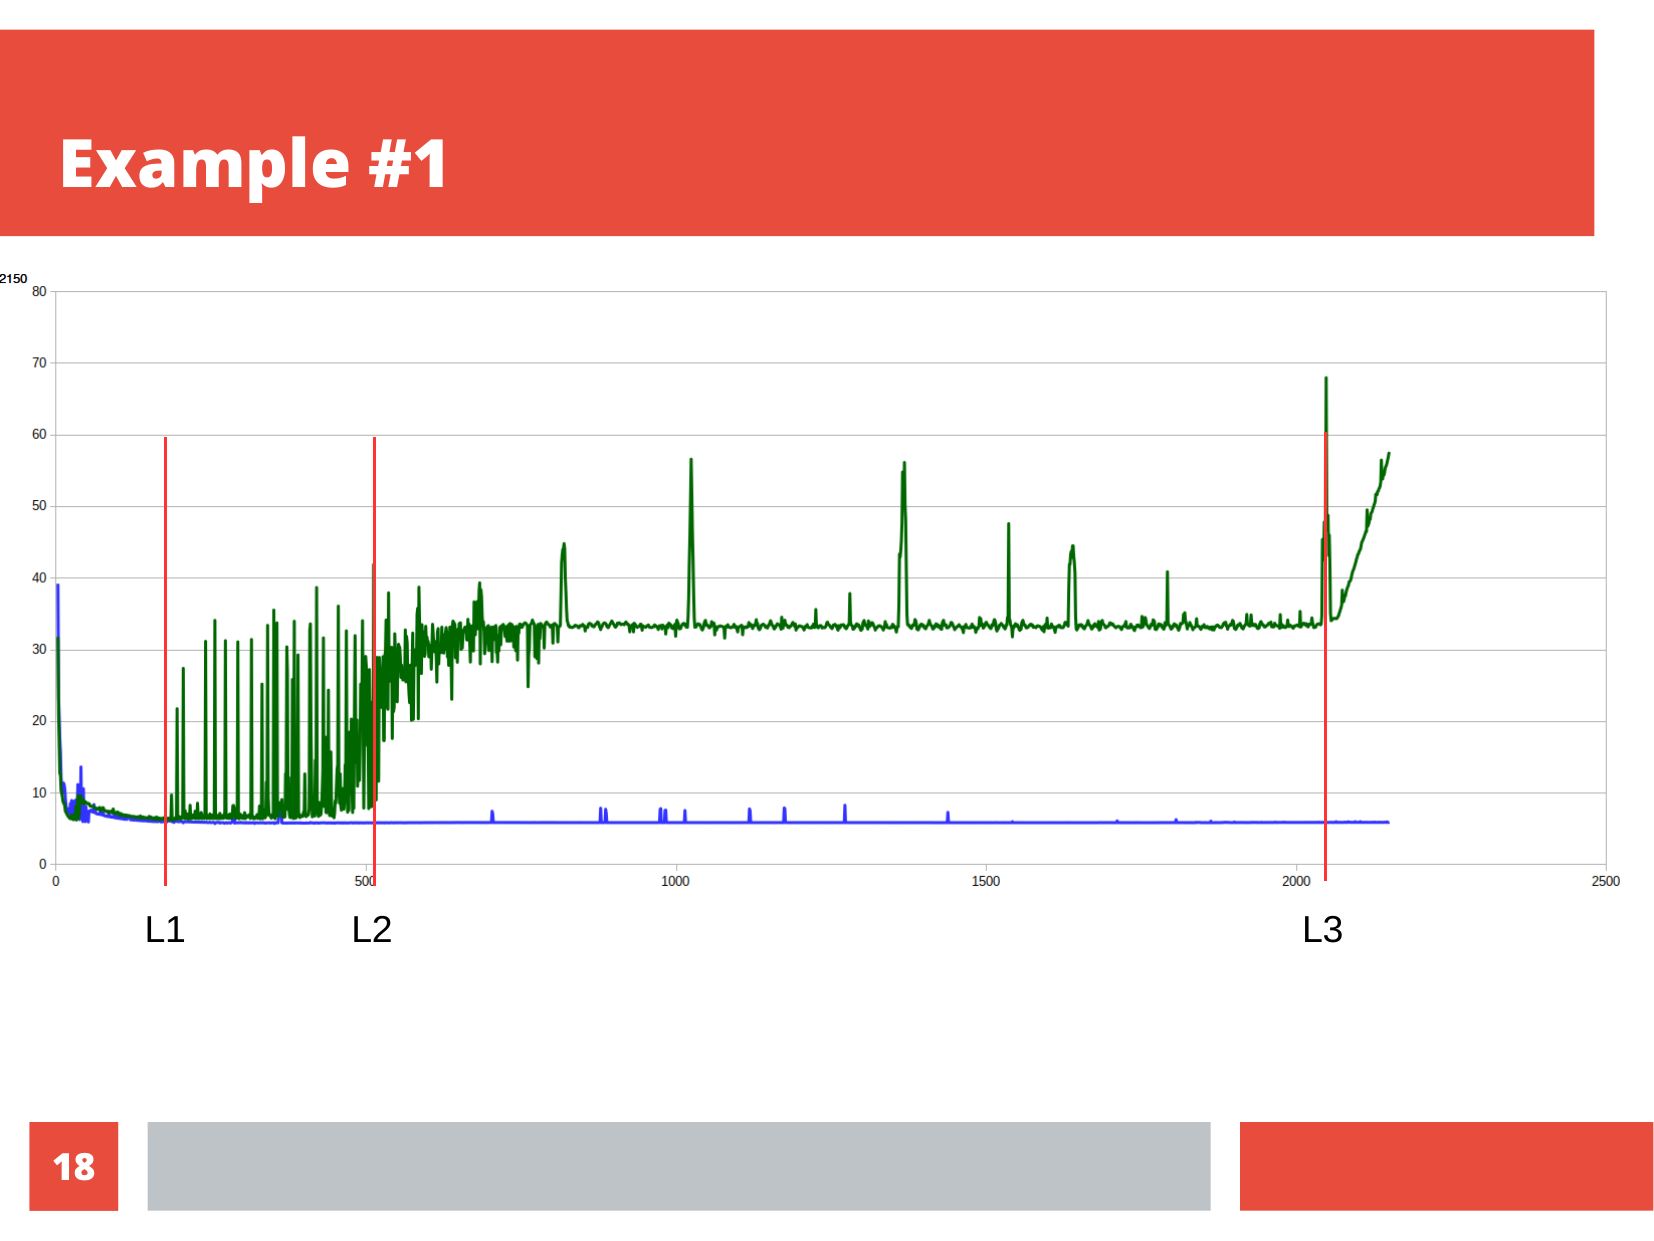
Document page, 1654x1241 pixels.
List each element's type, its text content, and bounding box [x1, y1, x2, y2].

text_box L1 [129, 895, 201, 963]
text_box L3 [1287, 895, 1359, 963]
title Example #1 [59, 59, 1595, 207]
text_box L2 [336, 895, 408, 963]
picture [0, 271, 1653, 902]
